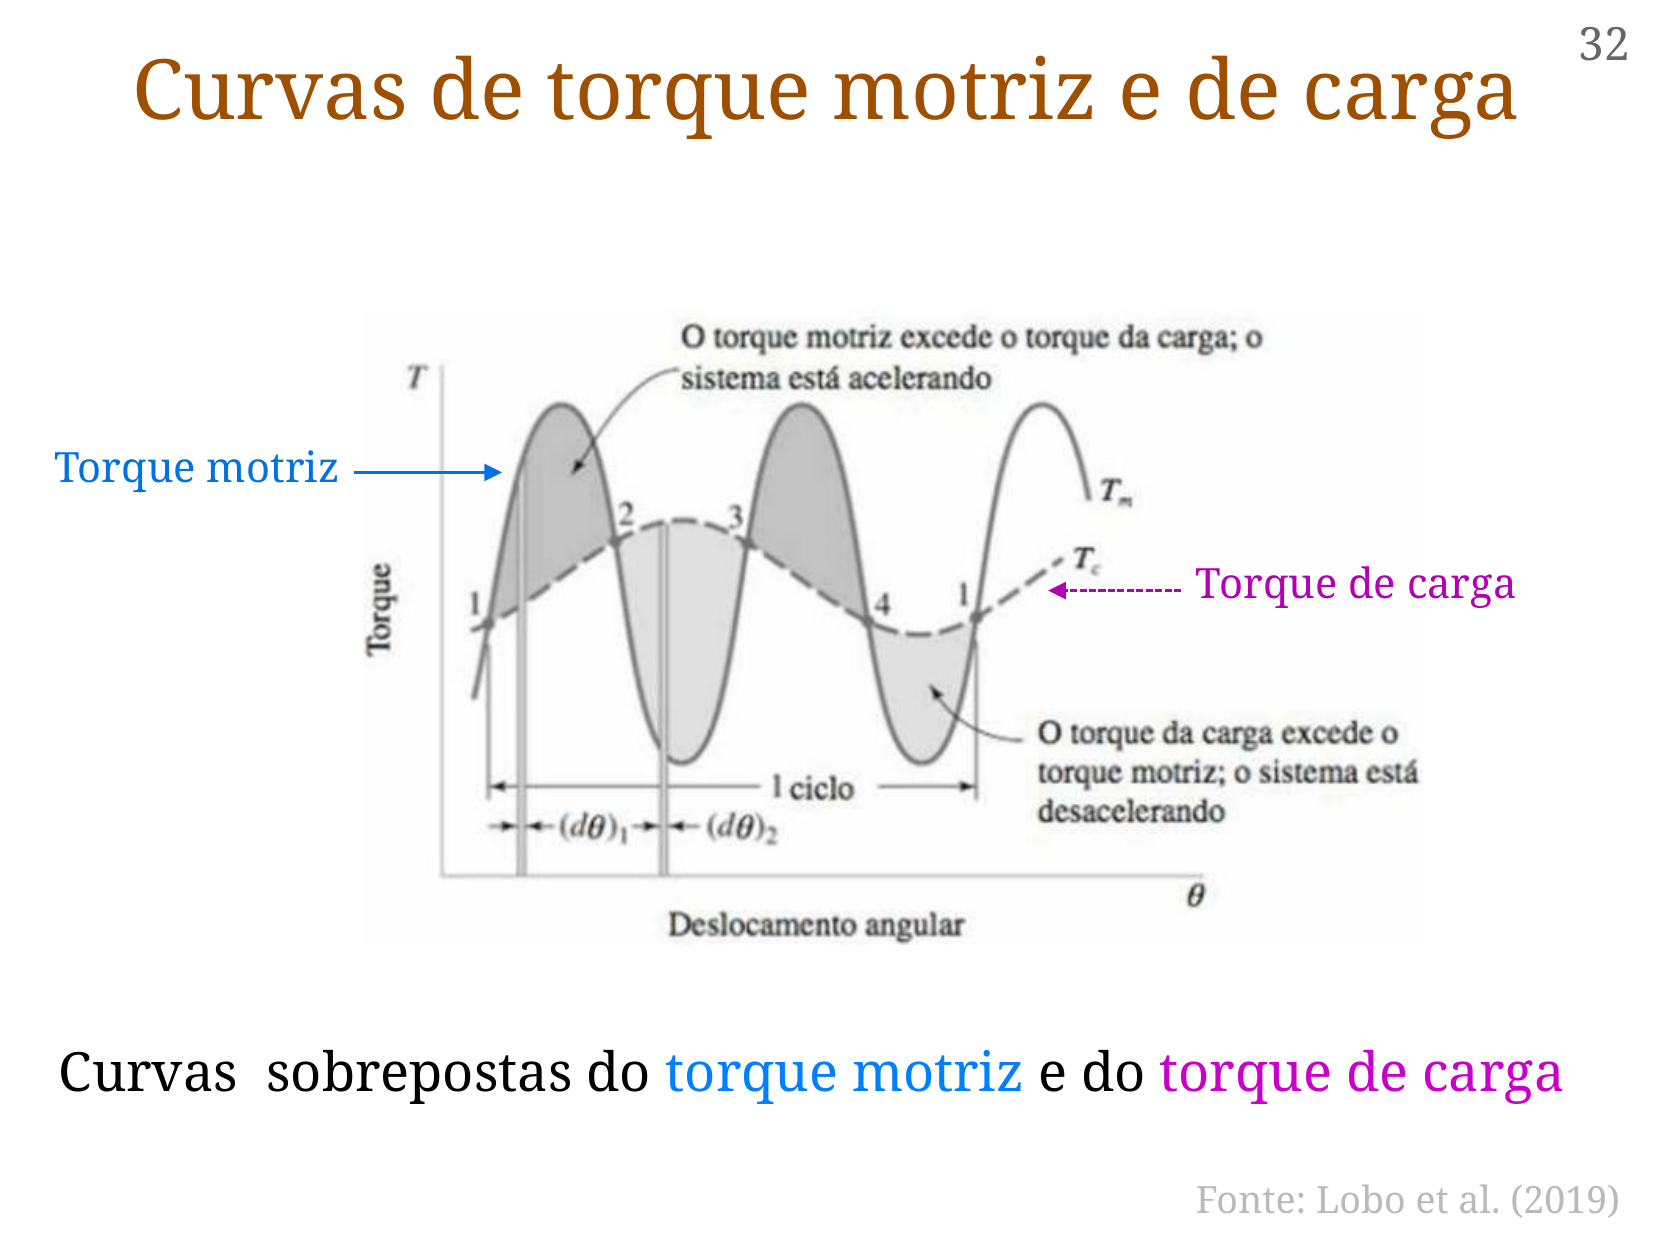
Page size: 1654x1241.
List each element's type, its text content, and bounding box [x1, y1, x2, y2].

text_box Torque de carga [1181, 546, 1536, 635]
text_box Torque motriz [39, 430, 355, 502]
title Curvas de torque motriz e de carga [59, 29, 1595, 148]
list Curvas sobrepostas do torque motriz e do torque de carga [59, 1033, 1595, 1211]
text_box Fonte: Lobo et al. (2019) [1181, 1166, 1636, 1233]
picture [339, 309, 1423, 945]
